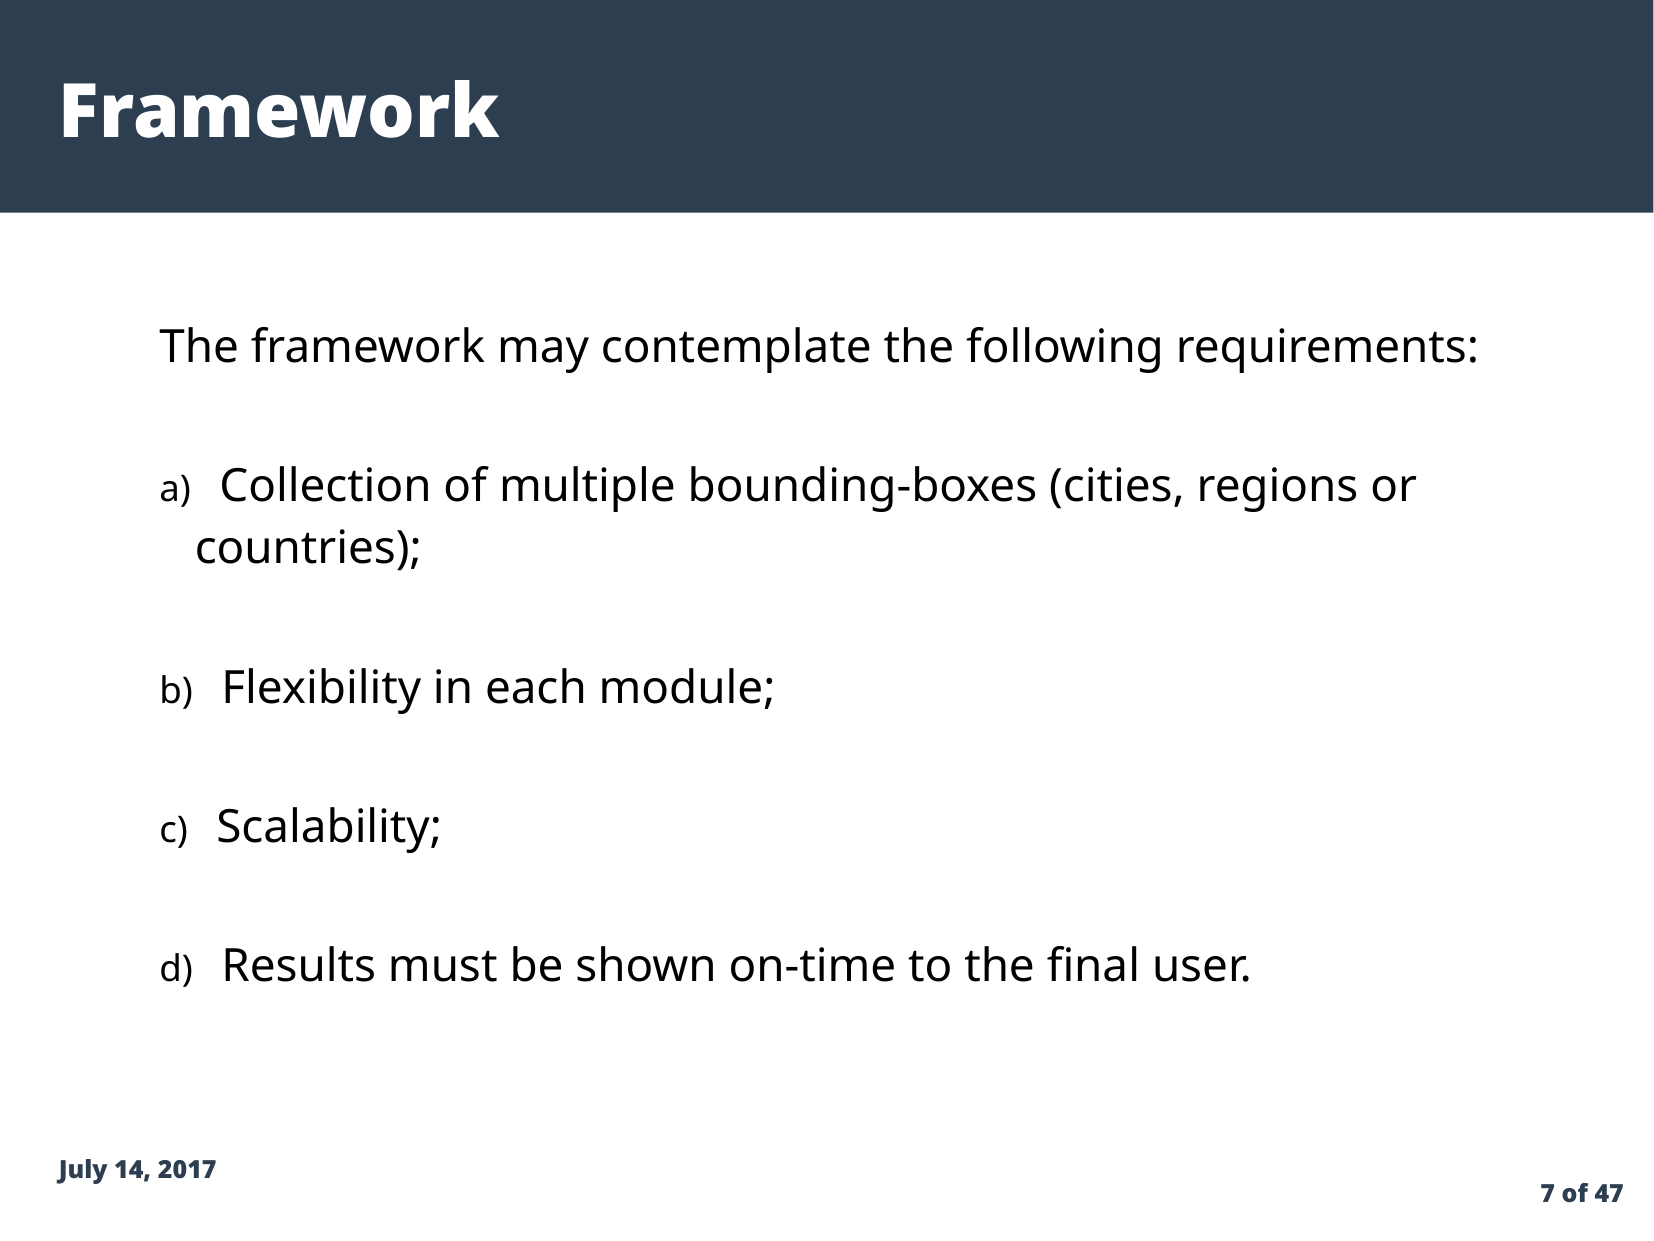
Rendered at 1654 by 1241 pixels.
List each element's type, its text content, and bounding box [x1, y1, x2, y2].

text_box The framework may contemplate the following requirements: Collection of multiple bounding-boxes (cities, regions or countries); Flexibility in each module; Scalability; Results must be shown on-time to the final user. [70, 312, 1583, 1028]
title Framework [59, 29, 1595, 187]
